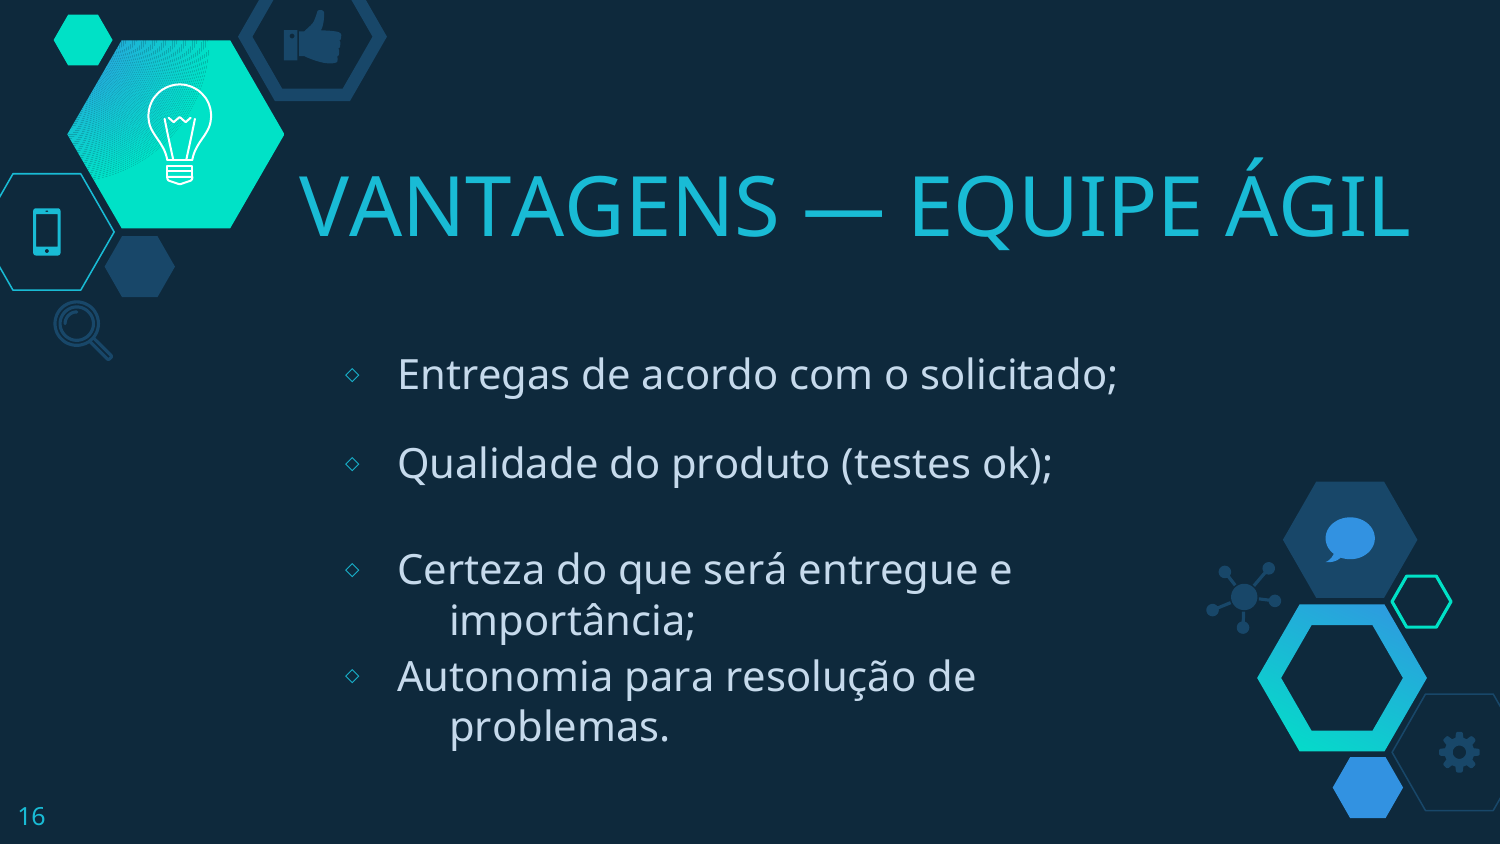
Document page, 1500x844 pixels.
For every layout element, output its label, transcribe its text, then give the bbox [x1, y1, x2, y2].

title Vantagens — Equipe ágil [284, 138, 1471, 261]
text_box Certeza do que será entregue e importância; [284, 528, 1223, 634]
text_box Autonomia para resolução de problemas. [284, 634, 1223, 741]
list Entregas de acordo com o solicitado; [284, 332, 1223, 421]
text_box Qualidade do produto (testes ok); [284, 421, 1223, 528]
text_box 16 [2, 785, 93, 844]
